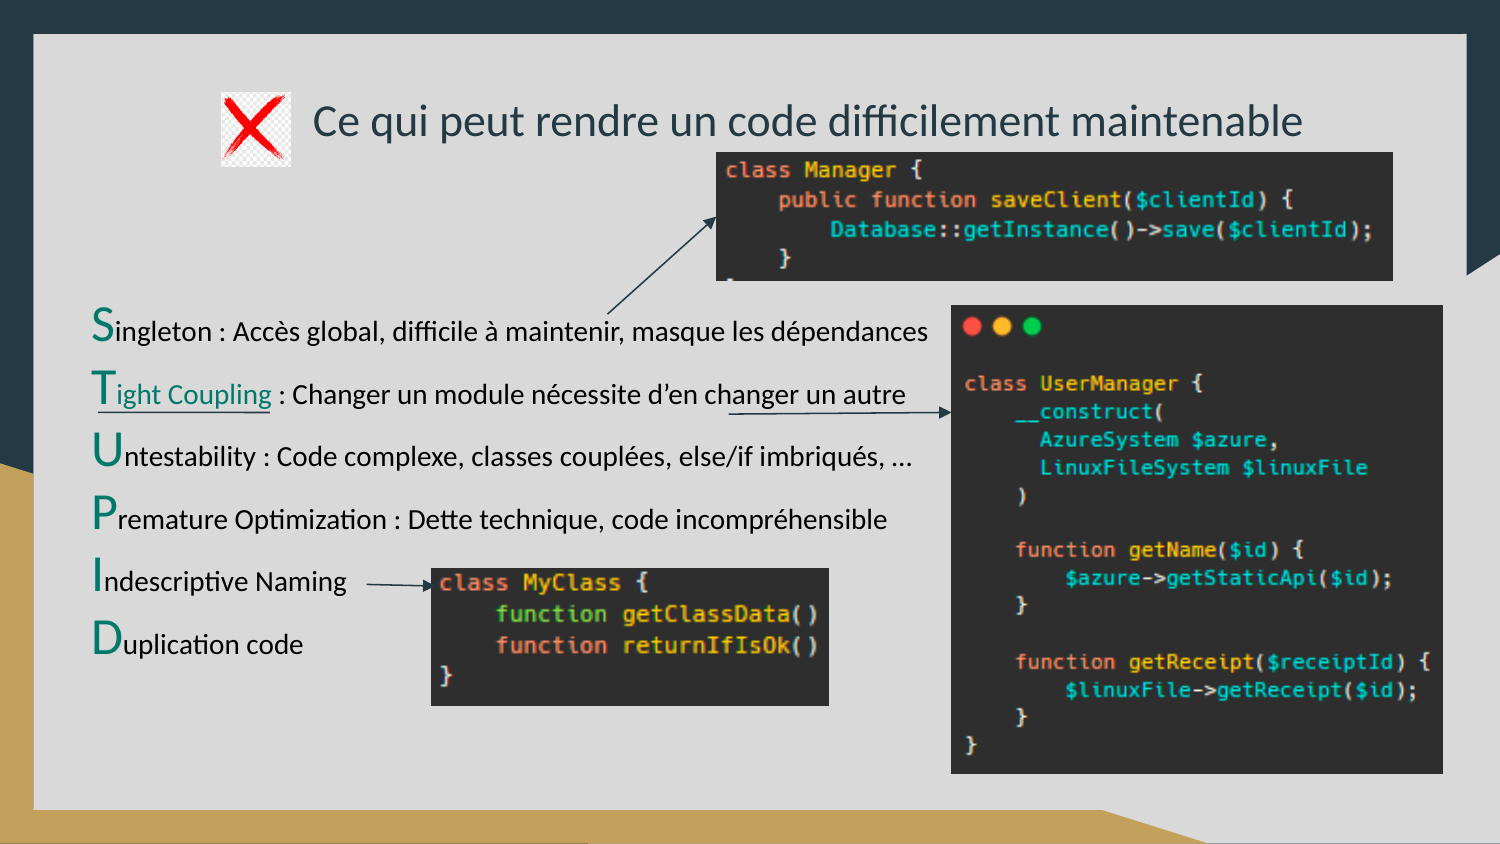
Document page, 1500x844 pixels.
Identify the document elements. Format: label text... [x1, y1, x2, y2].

picture [951, 305, 1443, 774]
picture [716, 152, 1393, 281]
text_box Singleton : Accès global, difficile à maintenir, masque les dépendances Tight Coupling : Changer un module nécessite d’en changer un autre Untestability : Code complexe, classes couplées, else/if imbriqués, … Premature Optimization : Dette technique, code incompréhensible Indescriptive Naming Duplication code [75, 274, 1023, 715]
list Ce qui peut rendre un code difficilement maintenable [110, 79, 1342, 217]
picture [221, 92, 291, 167]
picture [431, 568, 829, 706]
